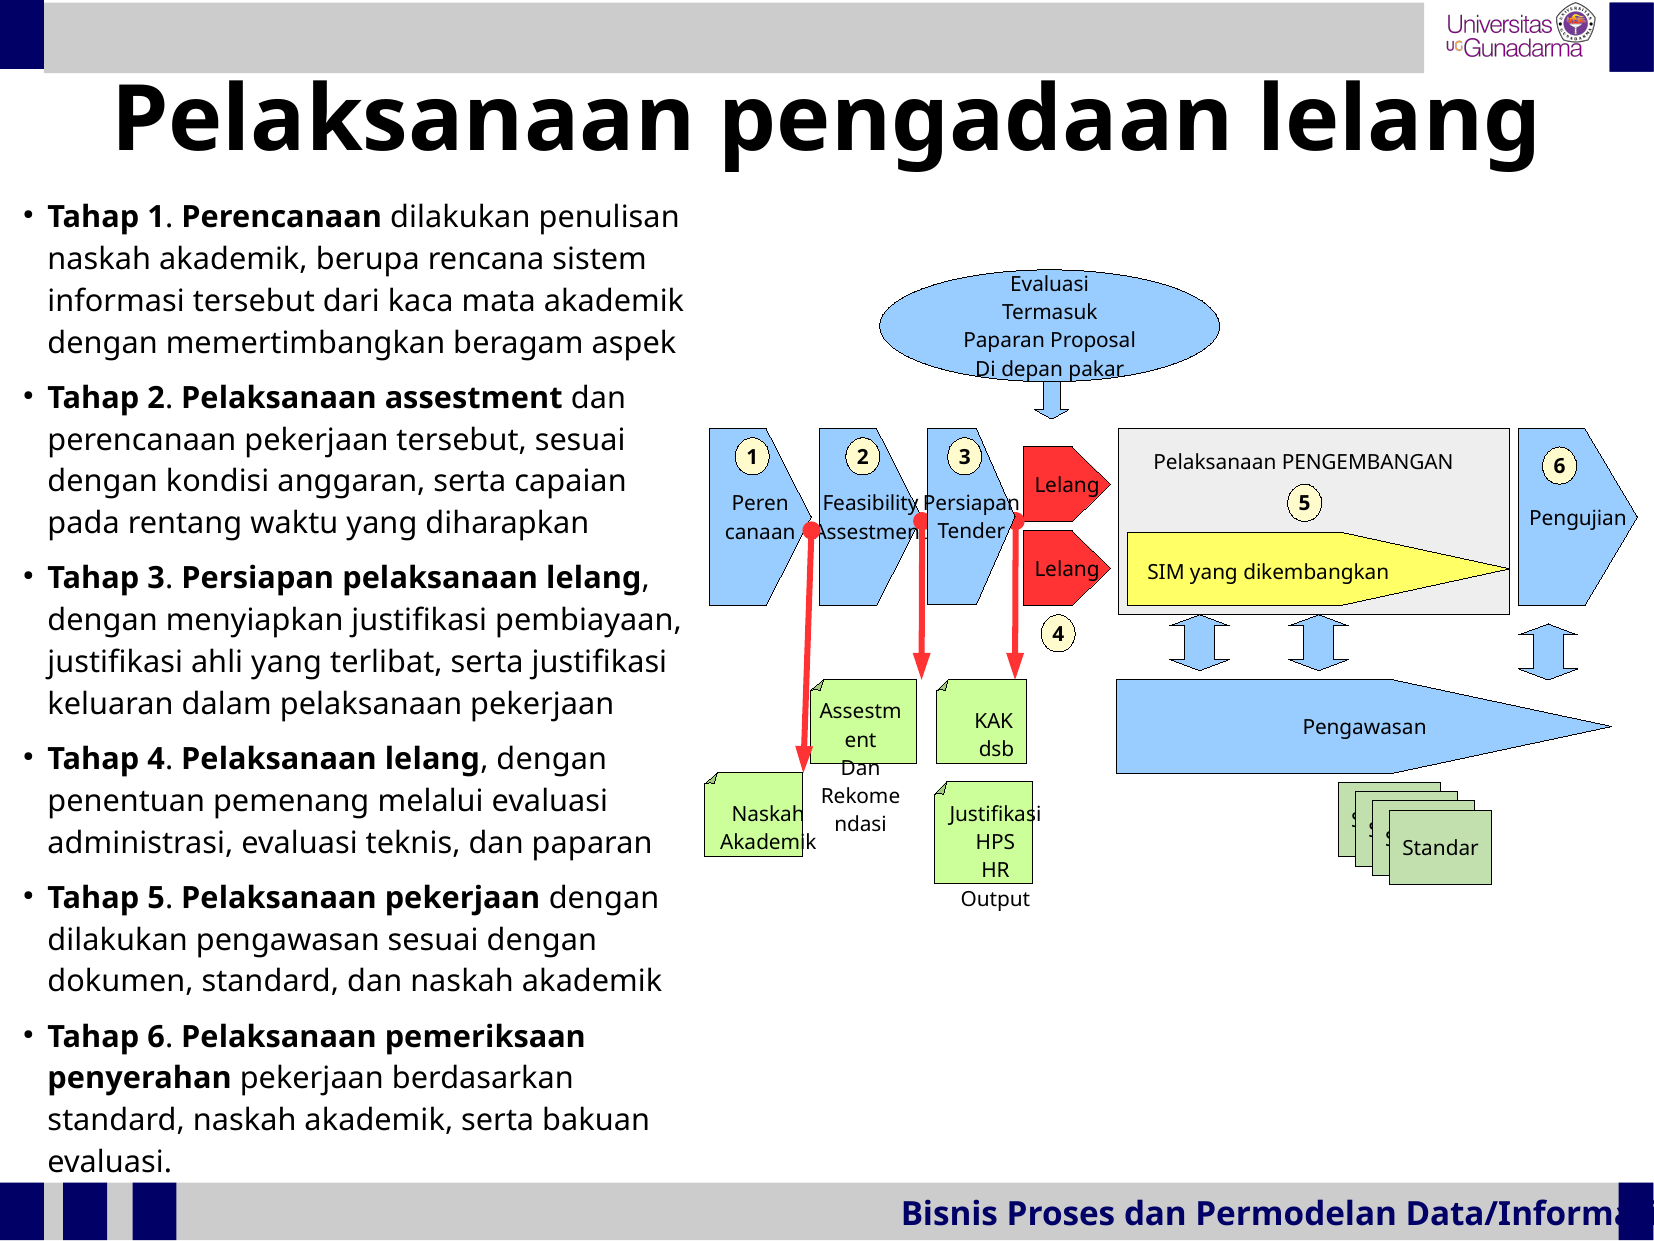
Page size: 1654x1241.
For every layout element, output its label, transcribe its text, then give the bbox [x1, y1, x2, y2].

text_box Lelang [1023, 530, 1111, 606]
text_box Feasibility Assestment [819, 428, 920, 606]
text_box [811, 679, 917, 689]
text_box KAK dsb [959, 698, 1044, 769]
text_box Standar [1338, 782, 1441, 857]
picture [1437, 2, 1610, 62]
title Pelaksanaan pengadaan lelang [82, 49, 1571, 181]
list Tahap 1. Perencanaan dilakukan penulisan naskah akademik, berupa rencana sistem informasi tersebut dari kaca mata akademik dengan memertimbangkan beragam aspek Tahap 2. Pelaksanaan assestment dan perencanaan pekerjaan tersebut, sesuai dengan kondisi anggaran, serta capaian pada rentang waktu yang diharapkan Tahap 3. Persiapan pelaksanaan lelang, dengan menyiapkan justifikasi pembiayaan, justifikasi ahli yang terlibat, serta justifikasi keluaran dalam pelaksanaan pekerjaan Tahap 4. Pelaksanaan lelang, dengan penentuan pemenang melalui evaluasi administrasi, evaluasi teknis, dan paparan Tahap 5. Pelaksanaan pekerjaan dengan dilakukan pengawasan sesuai dengan dokumen, standard, dan naskah akademik Tahap 6. Pelaksanaan pemeriksaan penyerahan pekerjaan berdasarkan standard, naskah akademik, serta bakuan evaluasi. [14, 195, 691, 1186]
text_box [1034, 381, 1069, 419]
text_box 4 [1041, 614, 1076, 652]
text_box Standar [1355, 791, 1458, 867]
text_box 3 [947, 437, 982, 475]
text_box [1518, 623, 1578, 680]
text_box Pengawasan [1116, 679, 1612, 774]
text_box Assestment Dan Rekomendasi [804, 689, 922, 840]
text_box 5 [1287, 484, 1322, 522]
text_box Standar [1372, 800, 1475, 876]
text_box Peren canaan [709, 428, 812, 606]
text_box [704, 772, 803, 857]
text_box Standar [1389, 810, 1492, 885]
text_box 1 [735, 437, 770, 475]
text_box Pengujian [1518, 428, 1638, 606]
text_box Pelaksanaan PENGEMBANGAN [1138, 439, 1495, 483]
text_box Justifikasi HPS HR Output [934, 791, 1068, 916]
text_box [937, 781, 1033, 791]
text_box Lelang [1023, 446, 1111, 522]
text_box 2 [845, 437, 880, 475]
text_box 6 [1542, 446, 1577, 485]
text_box Evaluasi Termasuk Paparan Proposal Di depan pakar [879, 269, 1220, 382]
text_box Persiapan Tender [927, 428, 1016, 605]
text_box SIM yang dikembangkan [1132, 549, 1467, 593]
text_box [1118, 428, 1510, 671]
text_box [936, 679, 1027, 764]
text_box Naskah Akademik [705, 791, 839, 862]
